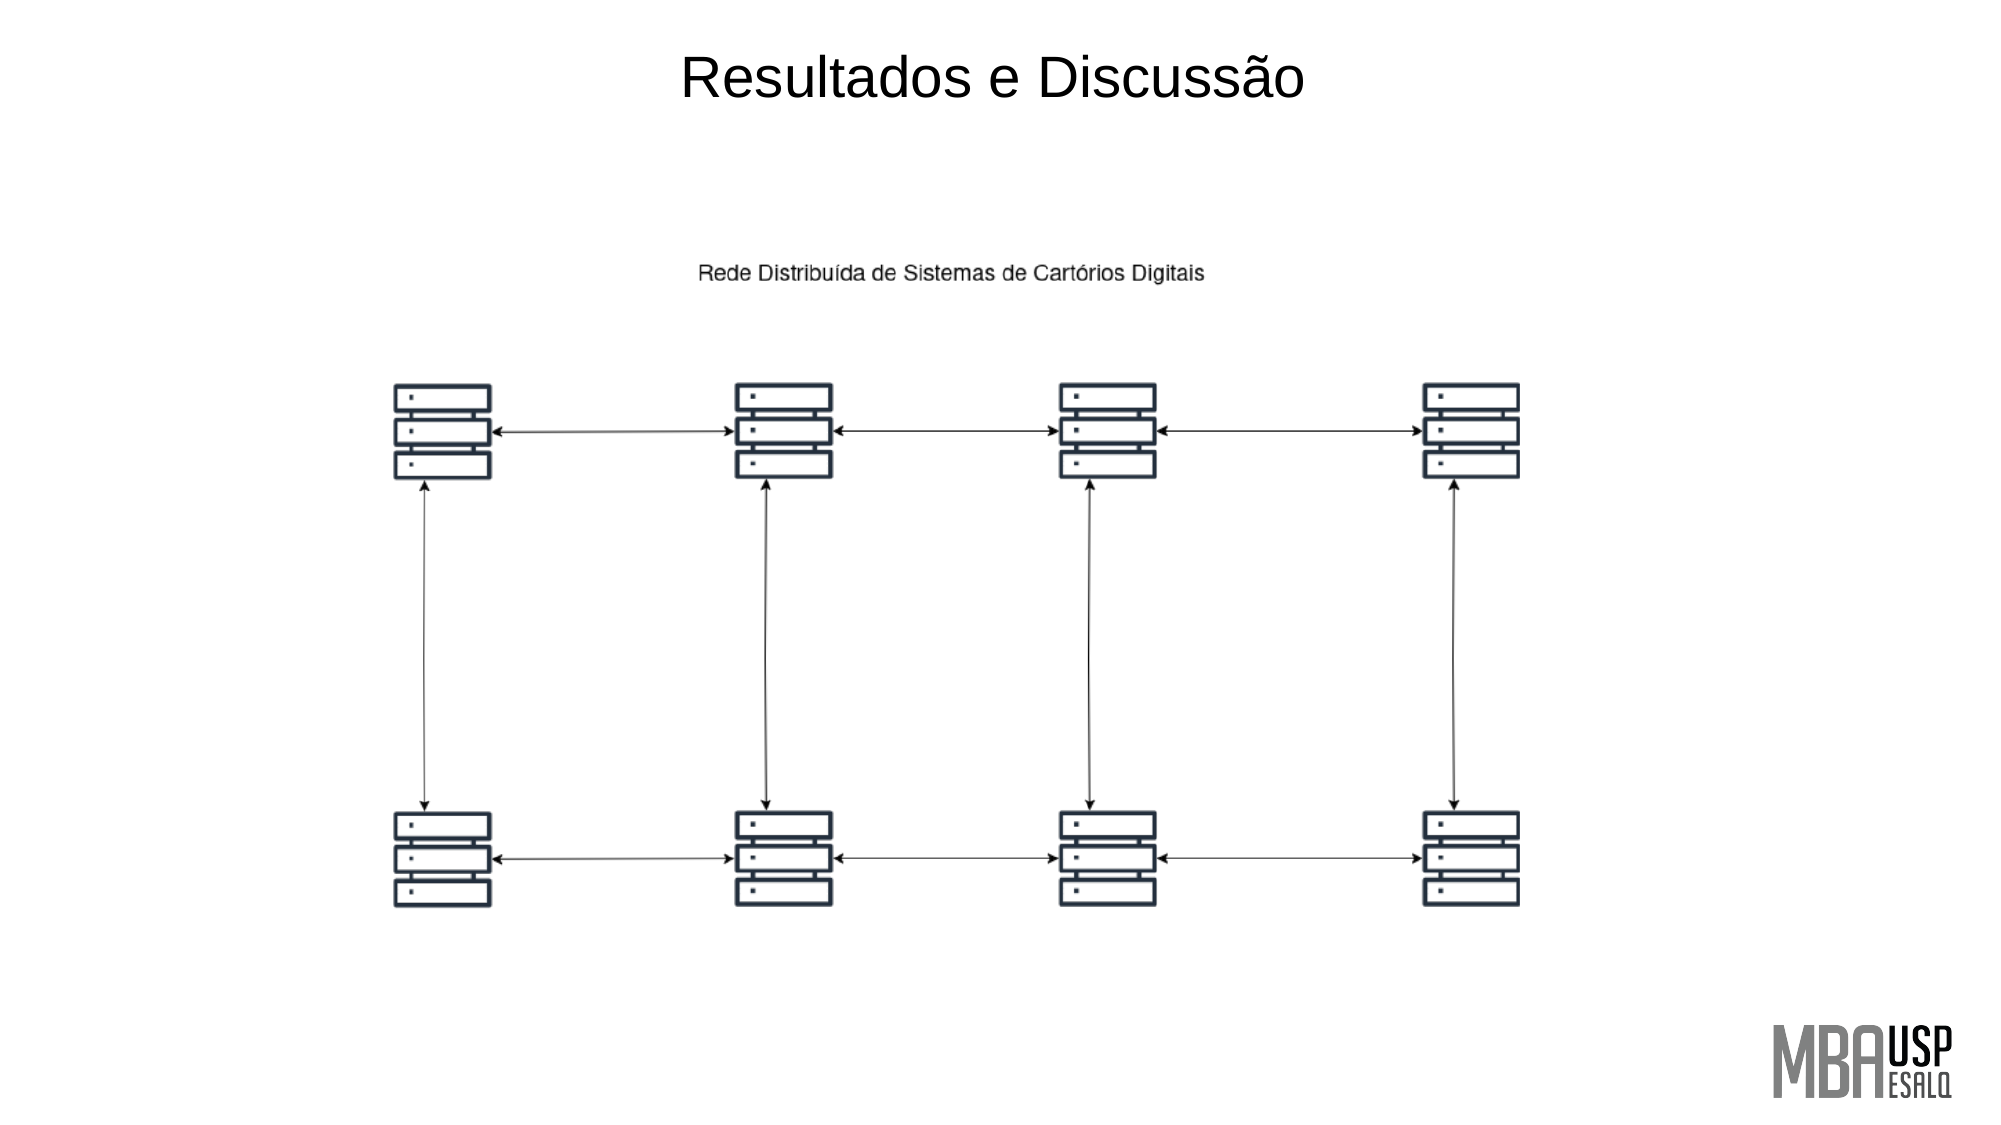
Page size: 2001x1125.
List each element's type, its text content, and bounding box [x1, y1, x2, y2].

text_box [82, 150, 1951, 976]
picture [1765, 1021, 1960, 1102]
picture [300, 224, 1599, 929]
text_box Resultados e Discussão [37, 37, 1951, 118]
